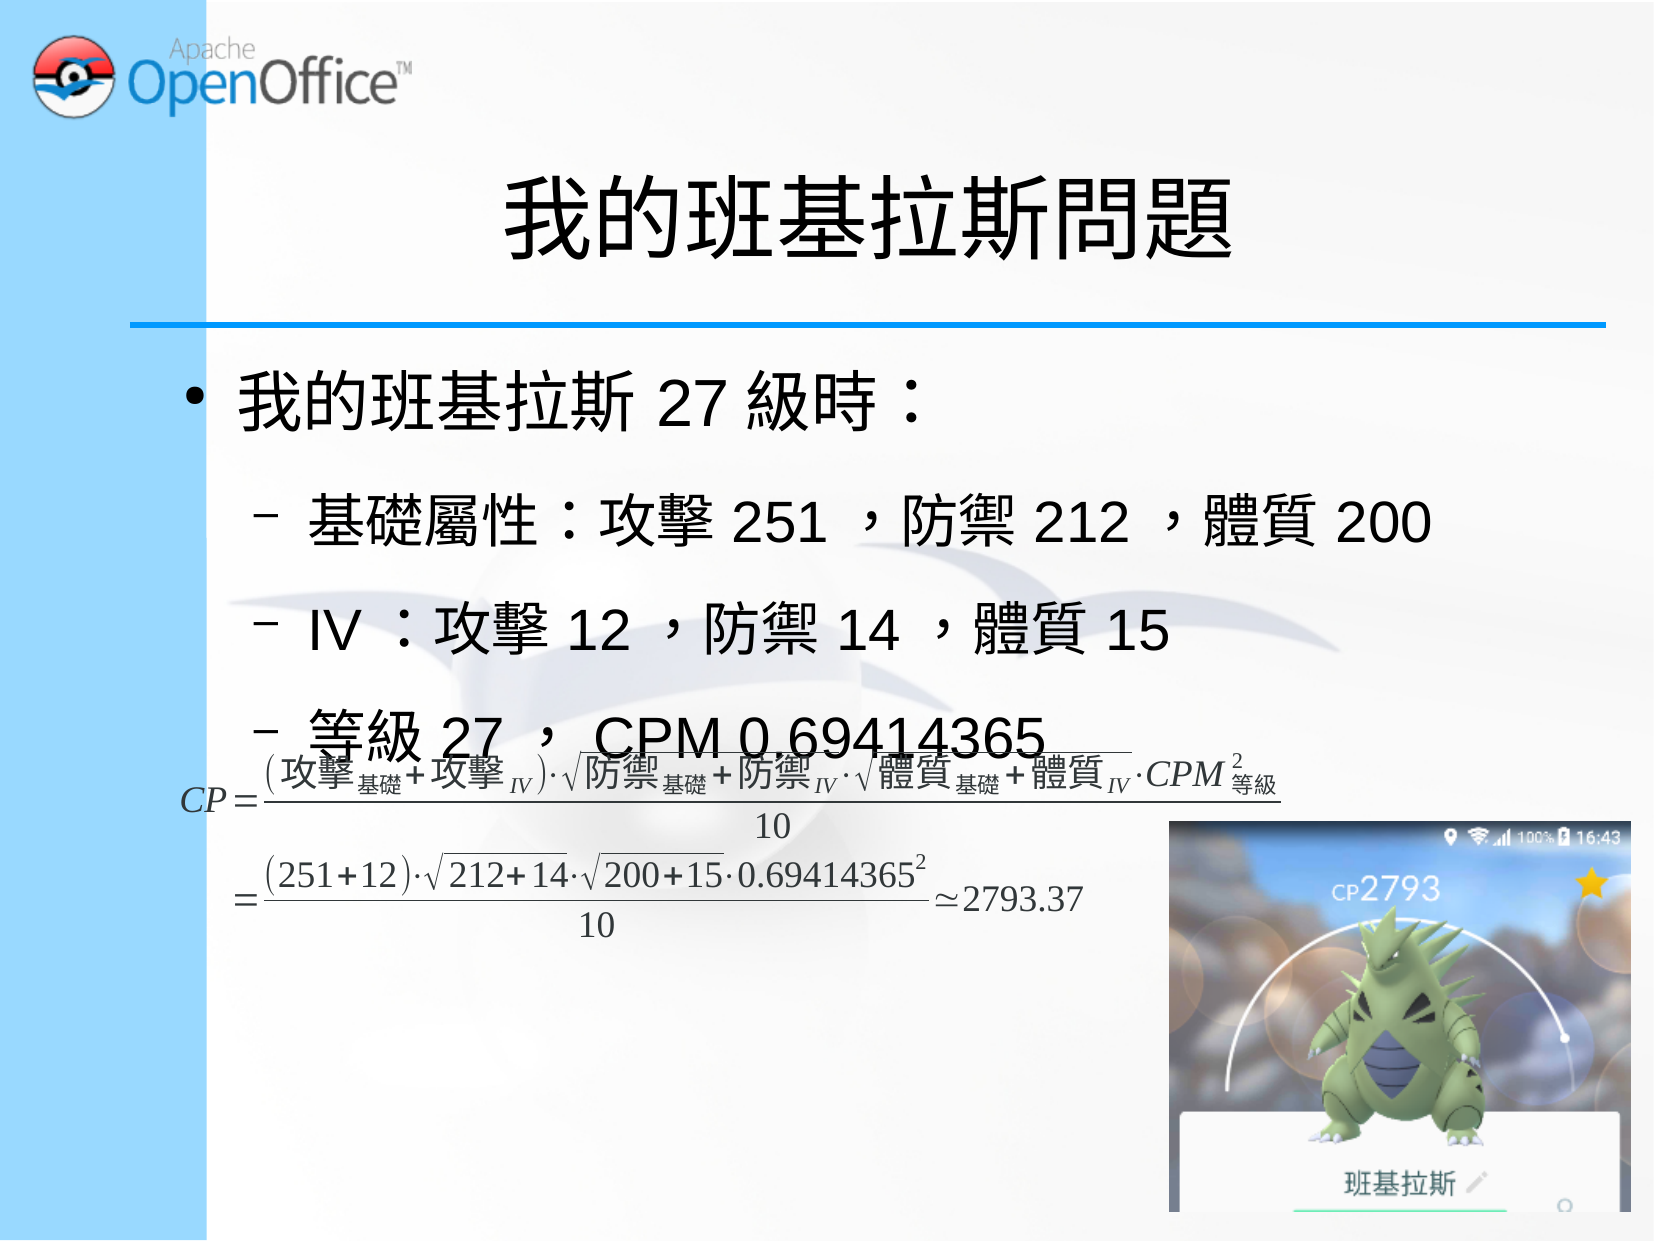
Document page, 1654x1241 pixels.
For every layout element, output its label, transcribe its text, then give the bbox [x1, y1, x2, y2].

picture [397, 740, 404, 747]
picture [645, 740, 679, 747]
picture [1011, 740, 1039, 747]
picture [849, 740, 856, 747]
picture [942, 740, 974, 747]
picture [405, 740, 412, 747]
picture [923, 740, 937, 745]
picture [991, 740, 1007, 747]
picture [746, 740, 763, 747]
list 我的班基拉斯27級時： 基礎屬性：攻擊251，防禦212，體質200 IV：攻擊12，防禦14，體質15 等級27，CPM 0.69414365 [165, 349, 1571, 740]
picture [858, 740, 872, 745]
picture [695, 740, 702, 747]
picture [816, 740, 845, 747]
picture [489, 740, 546, 747]
picture [904, 740, 921, 747]
picture [350, 740, 394, 747]
picture [602, 740, 640, 747]
picture [31, 2, 1654, 1241]
picture [207, 740, 346, 747]
picture [544, 740, 597, 747]
picture [877, 740, 899, 747]
picture [413, 740, 455, 747]
picture [976, 740, 986, 747]
chart [165, 747, 1292, 946]
picture [705, 740, 713, 747]
picture [718, 740, 741, 747]
picture [796, 740, 812, 747]
picture [454, 740, 486, 747]
title 我的班基拉斯問題 [165, 108, 1571, 316]
picture [767, 740, 791, 747]
picture [684, 740, 692, 747]
